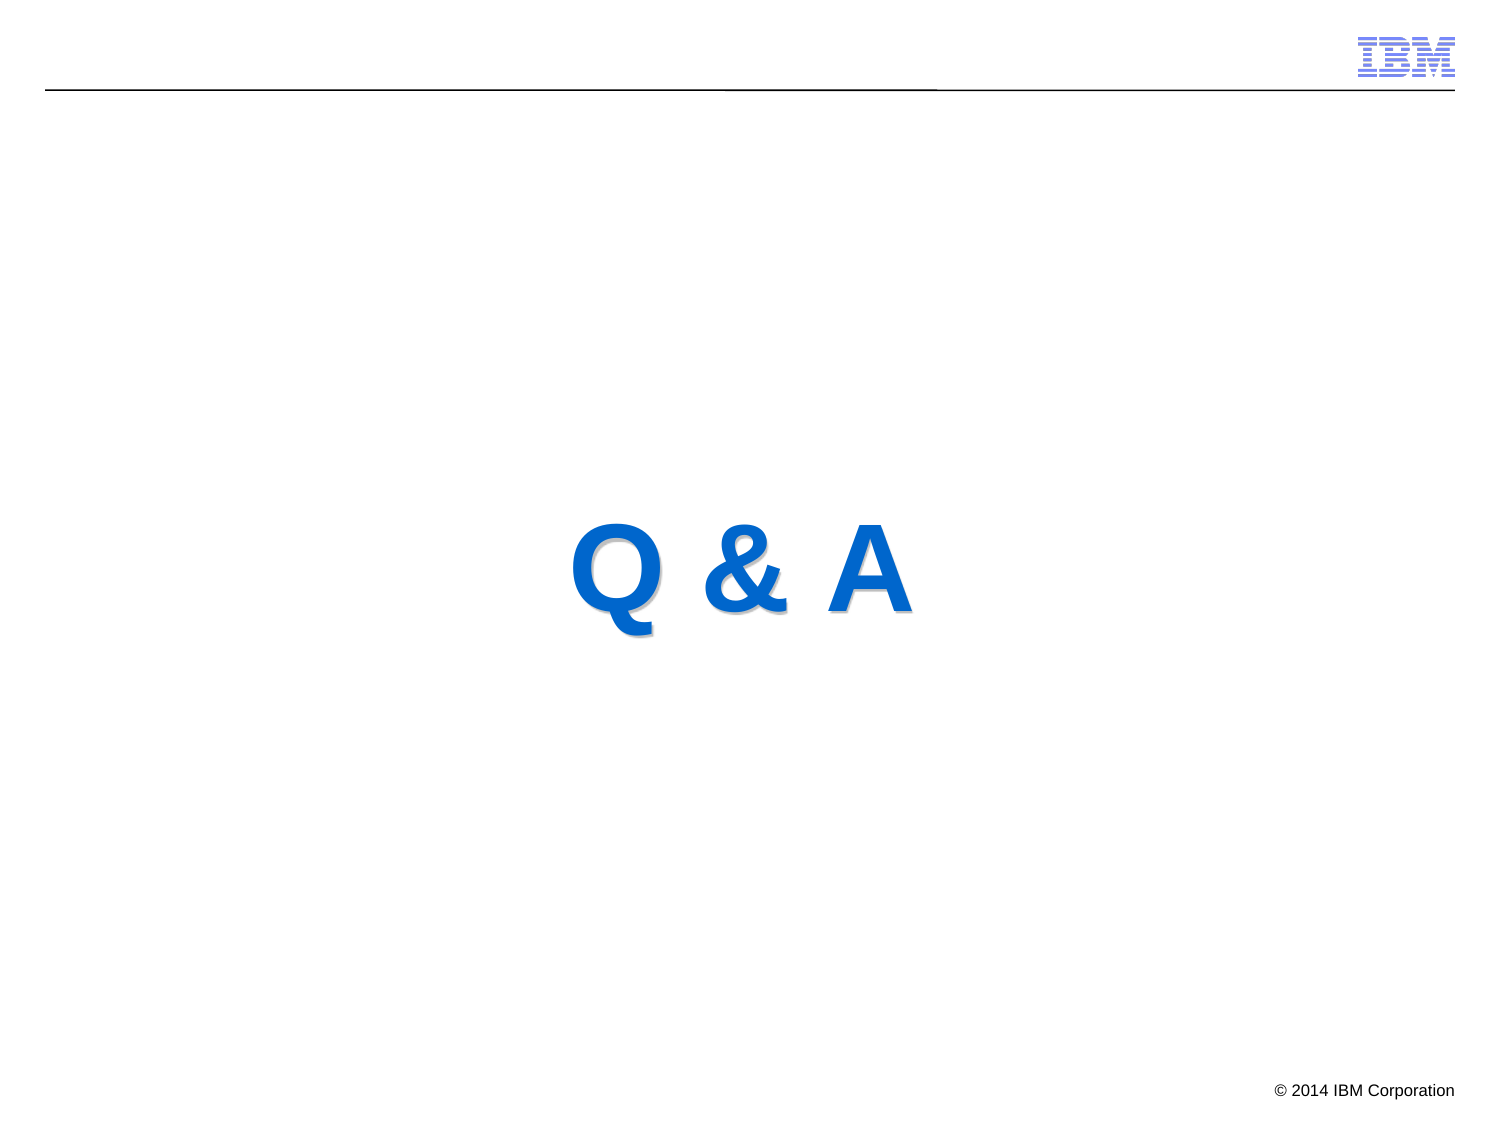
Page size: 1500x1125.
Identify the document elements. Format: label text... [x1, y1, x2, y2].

picture [1358, 37, 1455, 77]
list Q & A [29, 496, 1455, 684]
